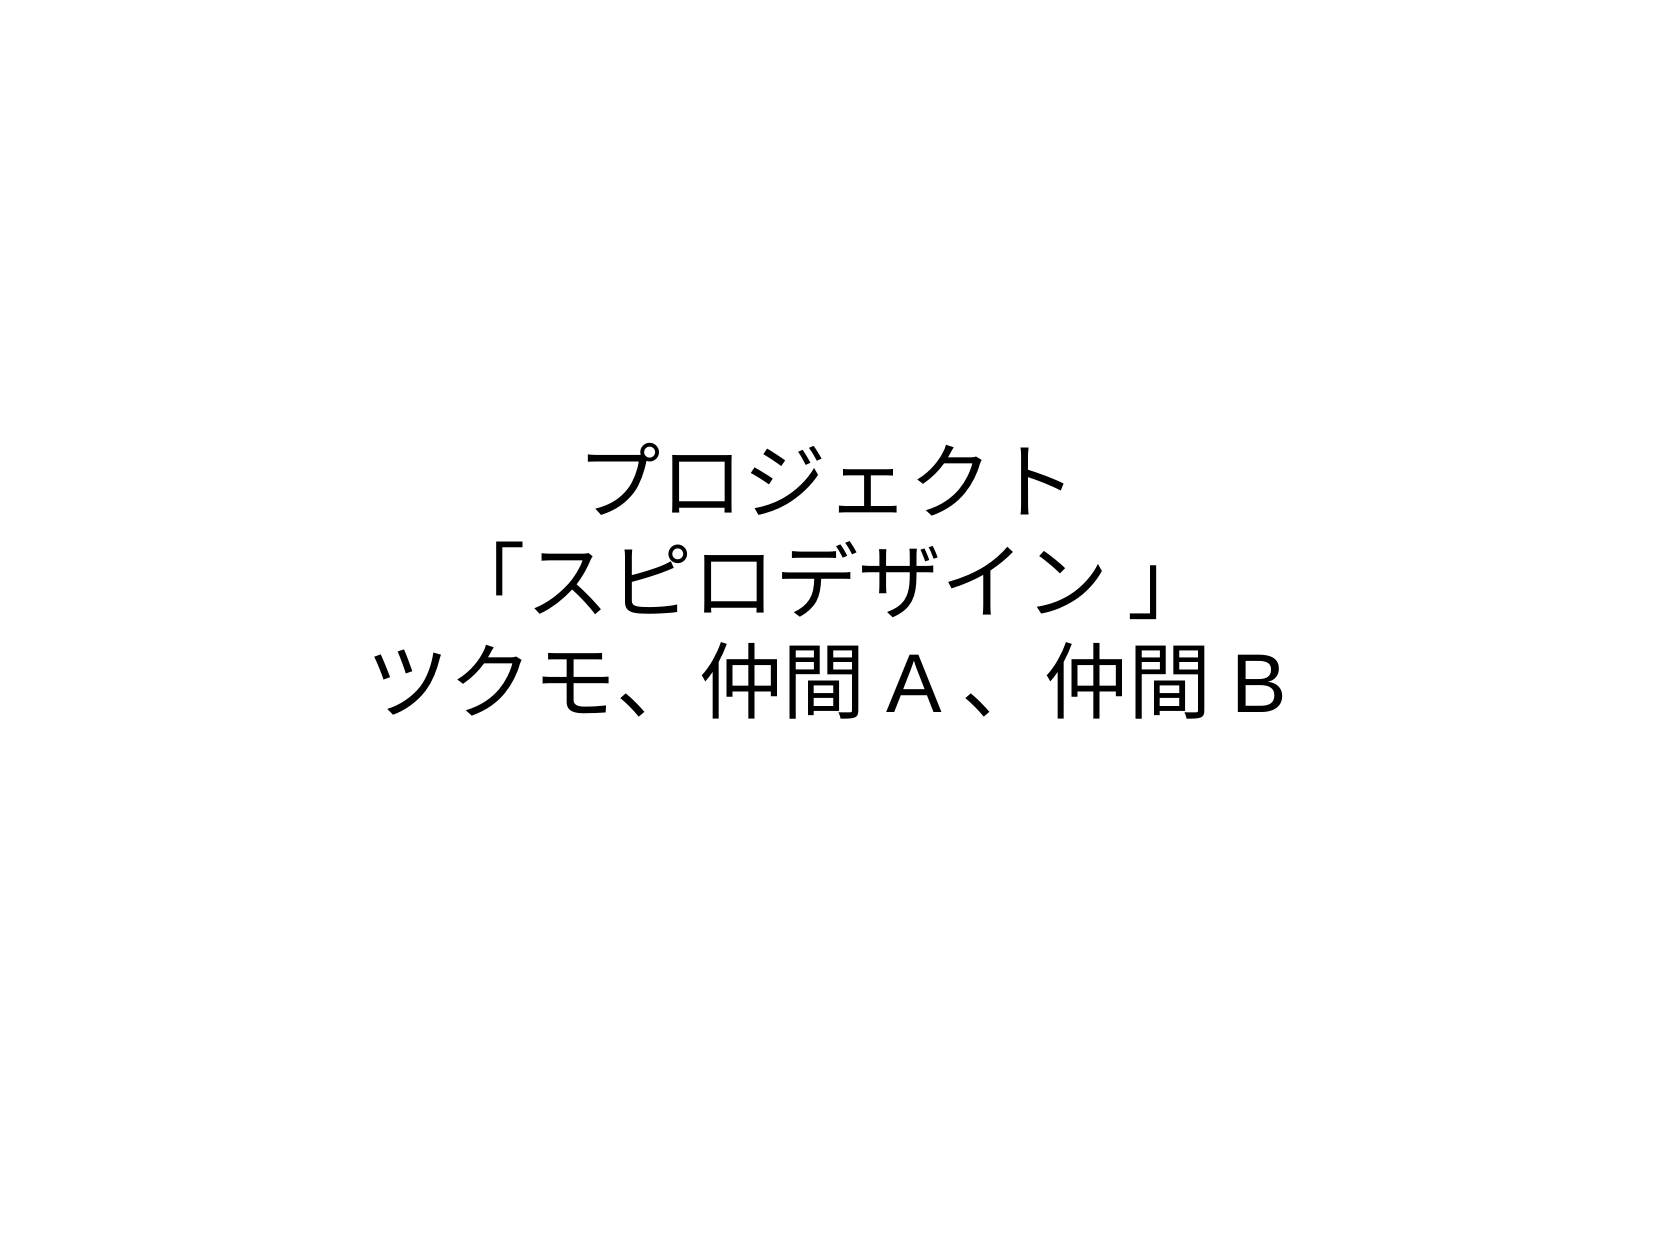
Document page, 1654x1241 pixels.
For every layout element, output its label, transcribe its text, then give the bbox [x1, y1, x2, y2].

subtitle プロジェクト 「スピロデザイン 」 ツクモ、仲間A、仲間B [82, 56, 1571, 1102]
